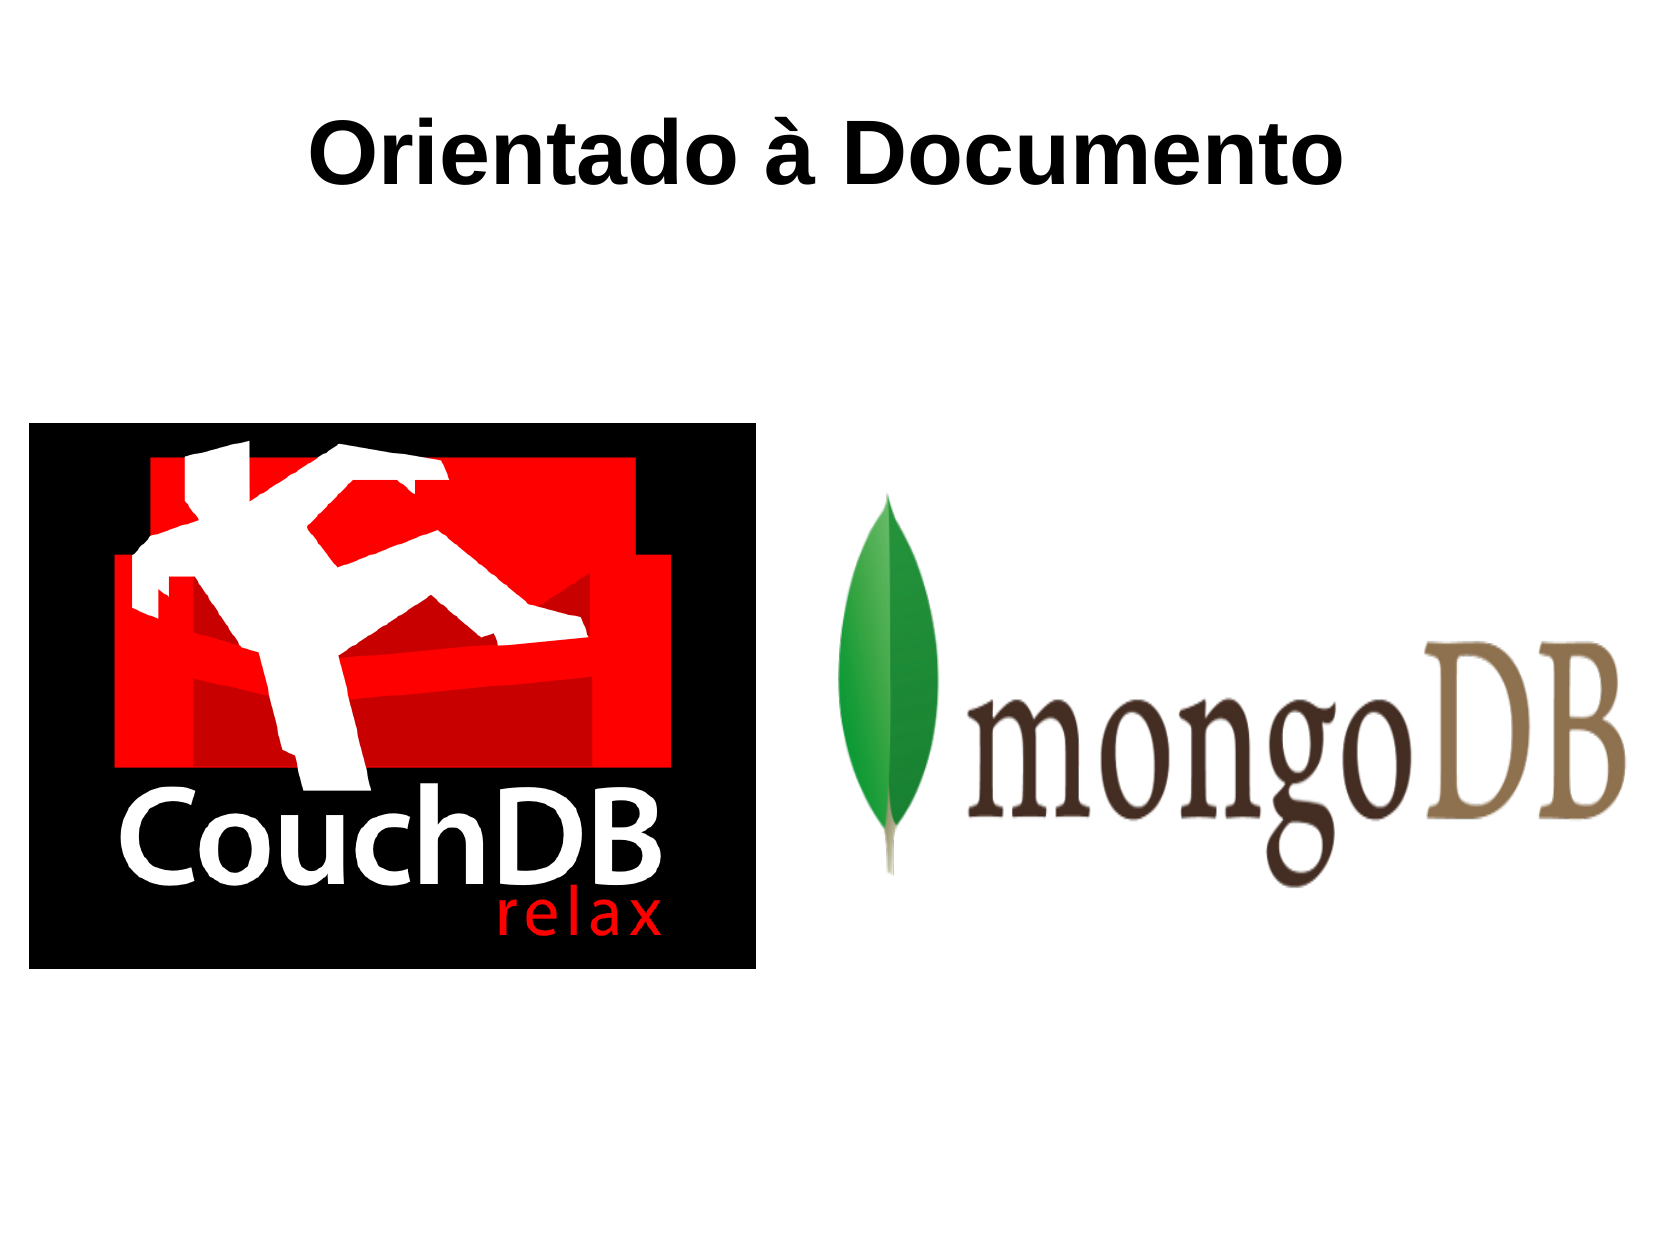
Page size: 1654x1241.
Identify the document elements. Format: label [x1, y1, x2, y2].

picture [808, 448, 1654, 934]
picture [29, 423, 756, 969]
